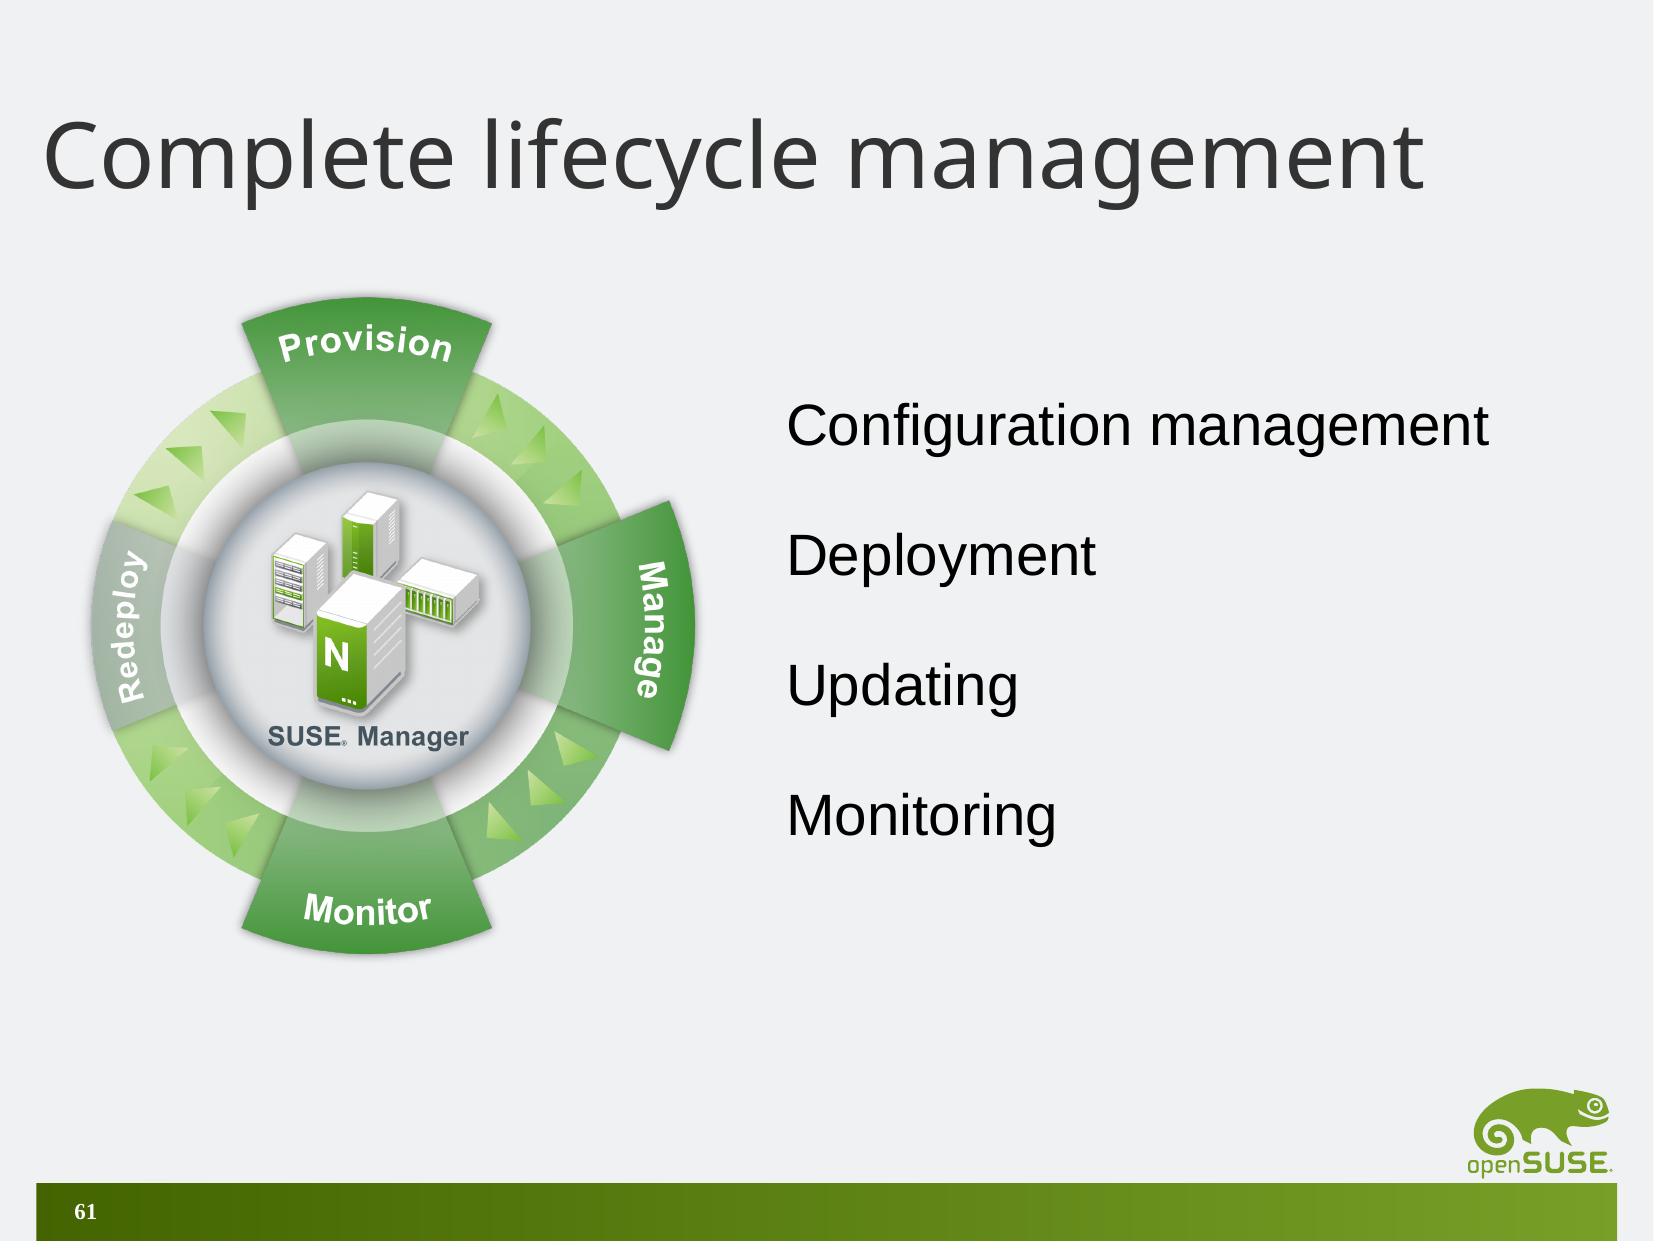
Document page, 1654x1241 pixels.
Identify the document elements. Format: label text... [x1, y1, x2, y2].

picture [0, 0, 1654, 1241]
title Complete lifecycle management [41, 49, 1530, 257]
text_box Configuration management Deployment Updating Monitoring [771, 385, 1601, 856]
